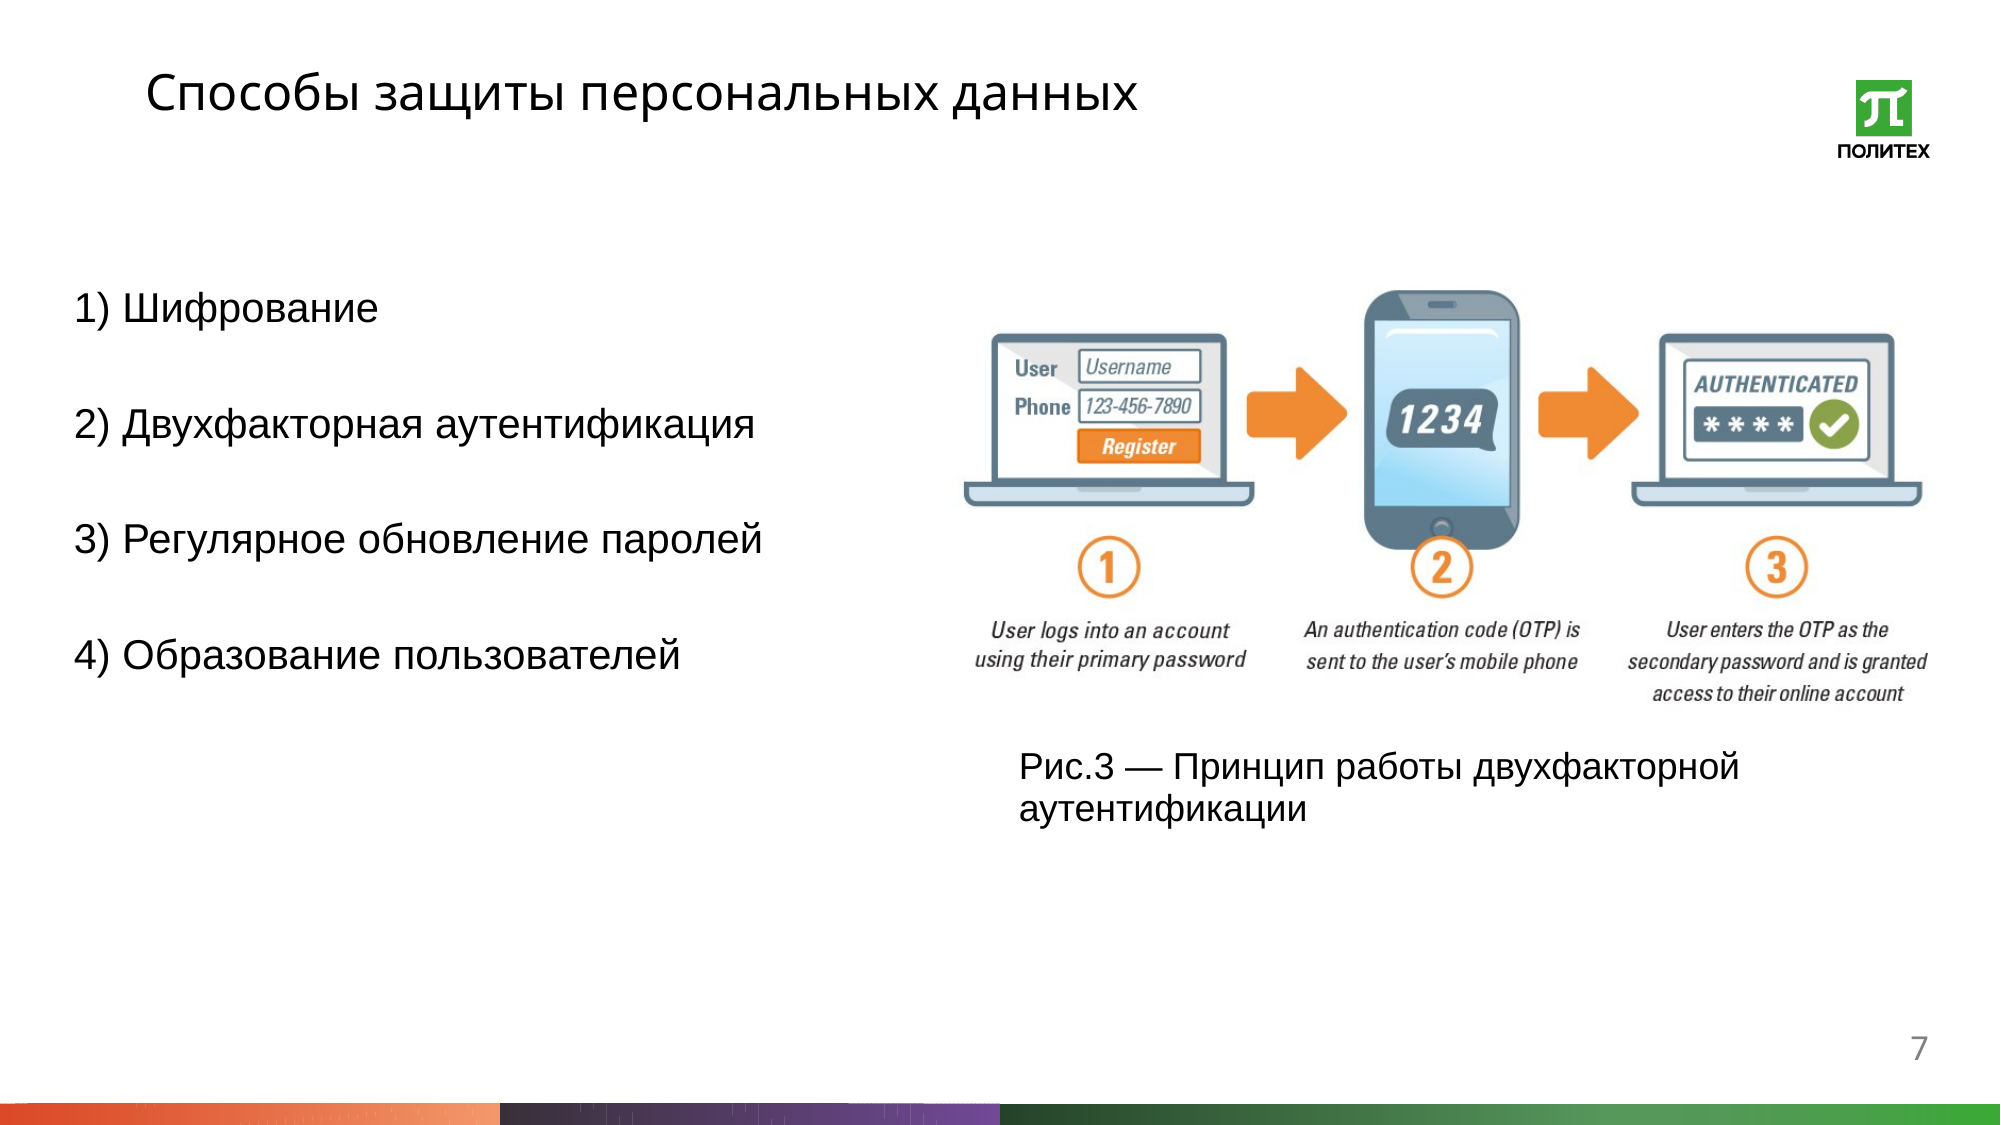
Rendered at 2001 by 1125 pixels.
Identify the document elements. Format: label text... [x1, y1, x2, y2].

picture [1838, 80, 1930, 158]
text_box Рис.3 — Принцип работы двухфакторной аутентификации [1003, 738, 1979, 857]
picture [915, 236, 1979, 768]
text_box Способы защиты персональных данных [130, 60, 1612, 160]
text_box 1) Шифрование 2) Двухфакторная аутентификация 3) Регулярное обновление паролей 4) Образование пользователей [59, 277, 915, 739]
slide_number <номер> [1493, 1018, 1944, 1079]
